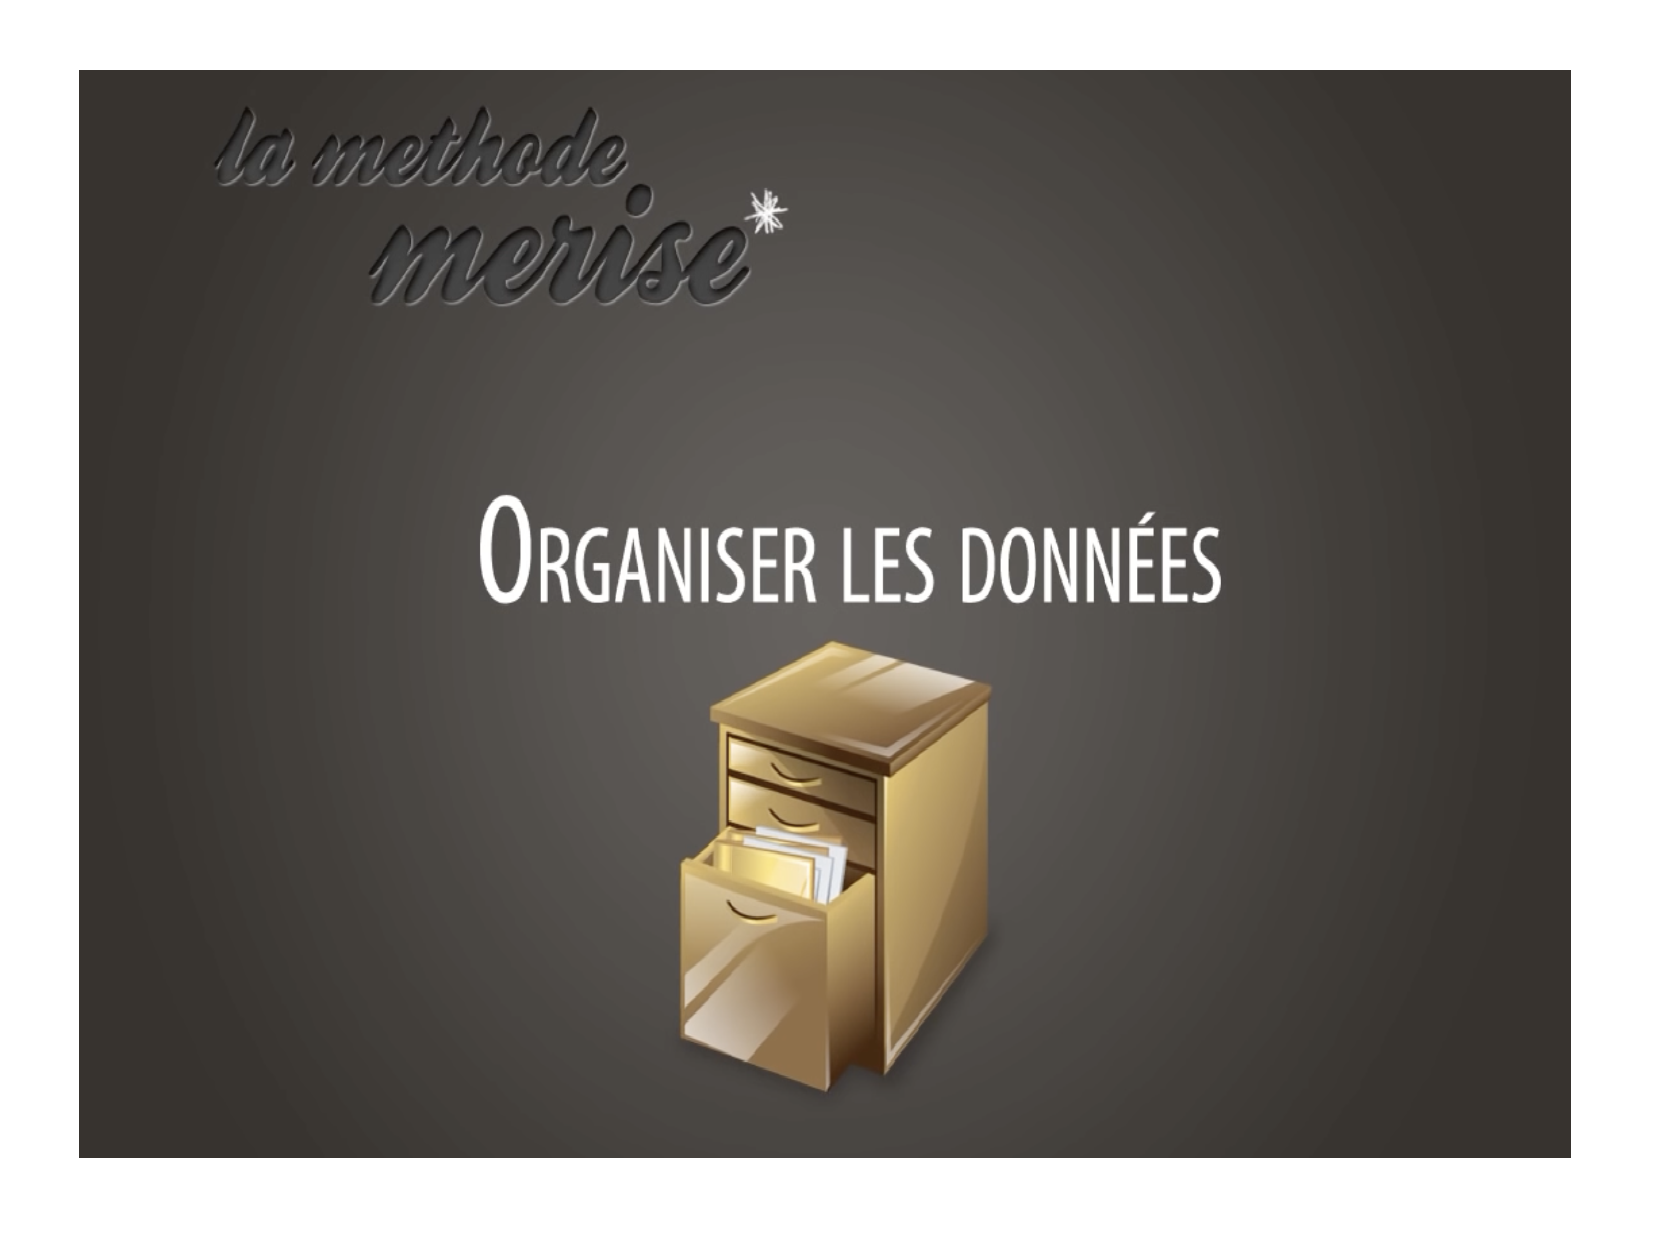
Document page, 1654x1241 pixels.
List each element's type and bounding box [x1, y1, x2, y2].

picture [79, 70, 1571, 1158]
